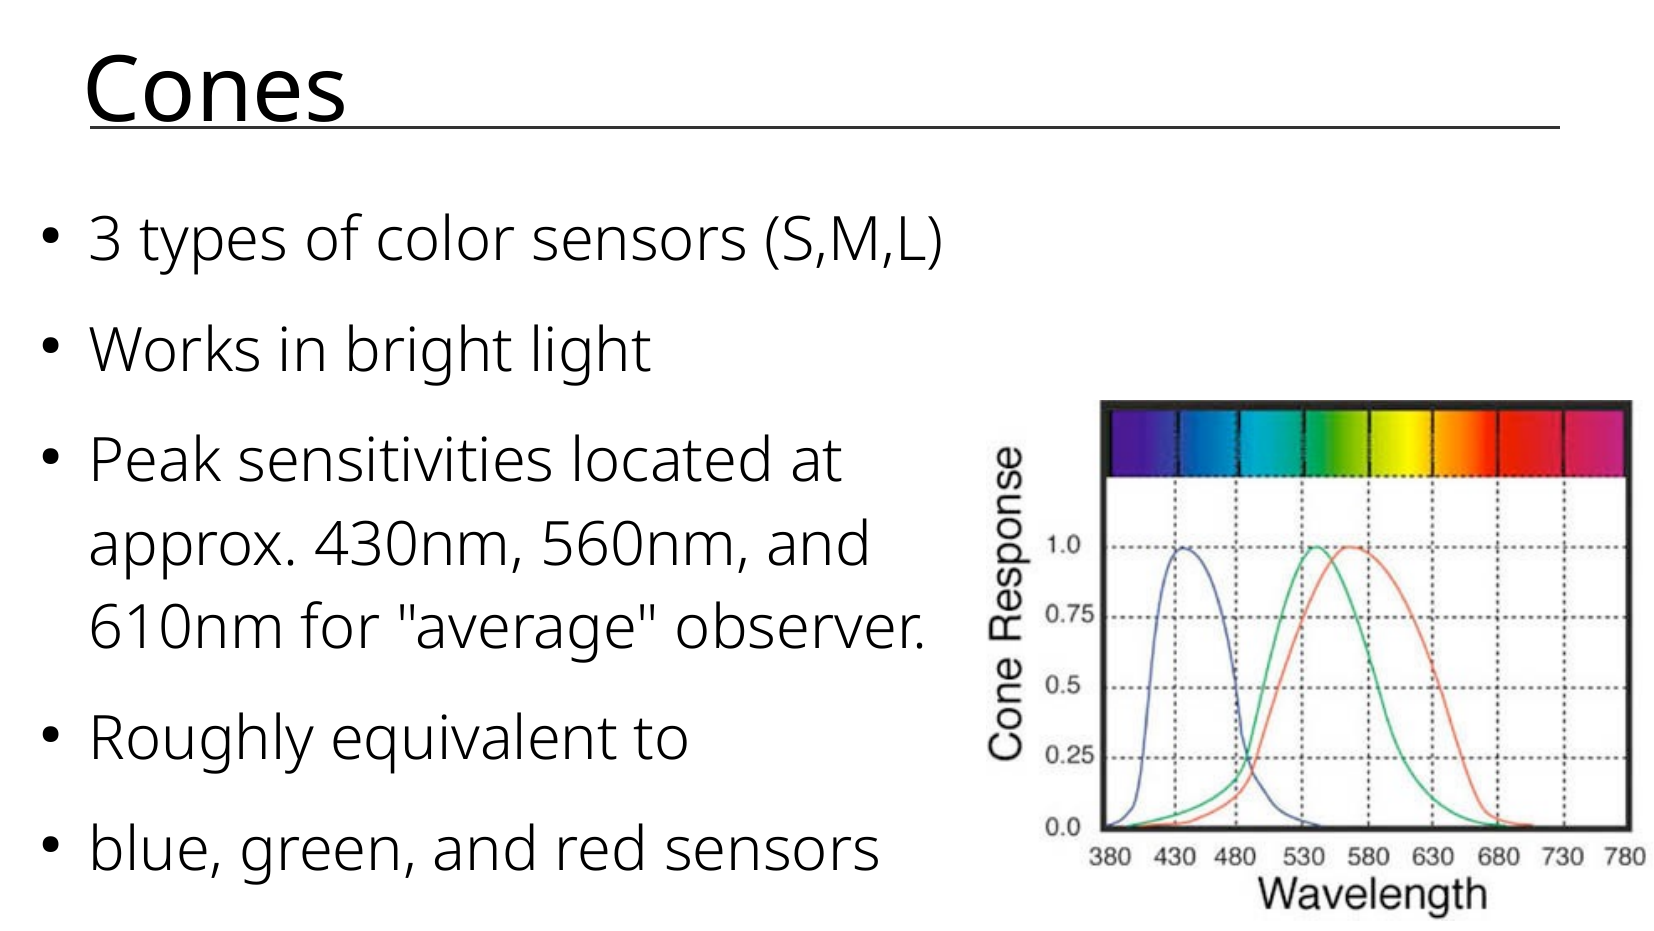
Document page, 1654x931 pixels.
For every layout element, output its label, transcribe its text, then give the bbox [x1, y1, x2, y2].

picture [986, 400, 1654, 921]
list 3 types of color sensors (S,M,L) Works in bright light Peak sensitivities located at approx. 430nm, 560nm, and 610nm for "average" observer. Roughly equivalent to blue, green, and red sensors [23, 195, 1006, 901]
title Cones [82, 32, 1571, 140]
